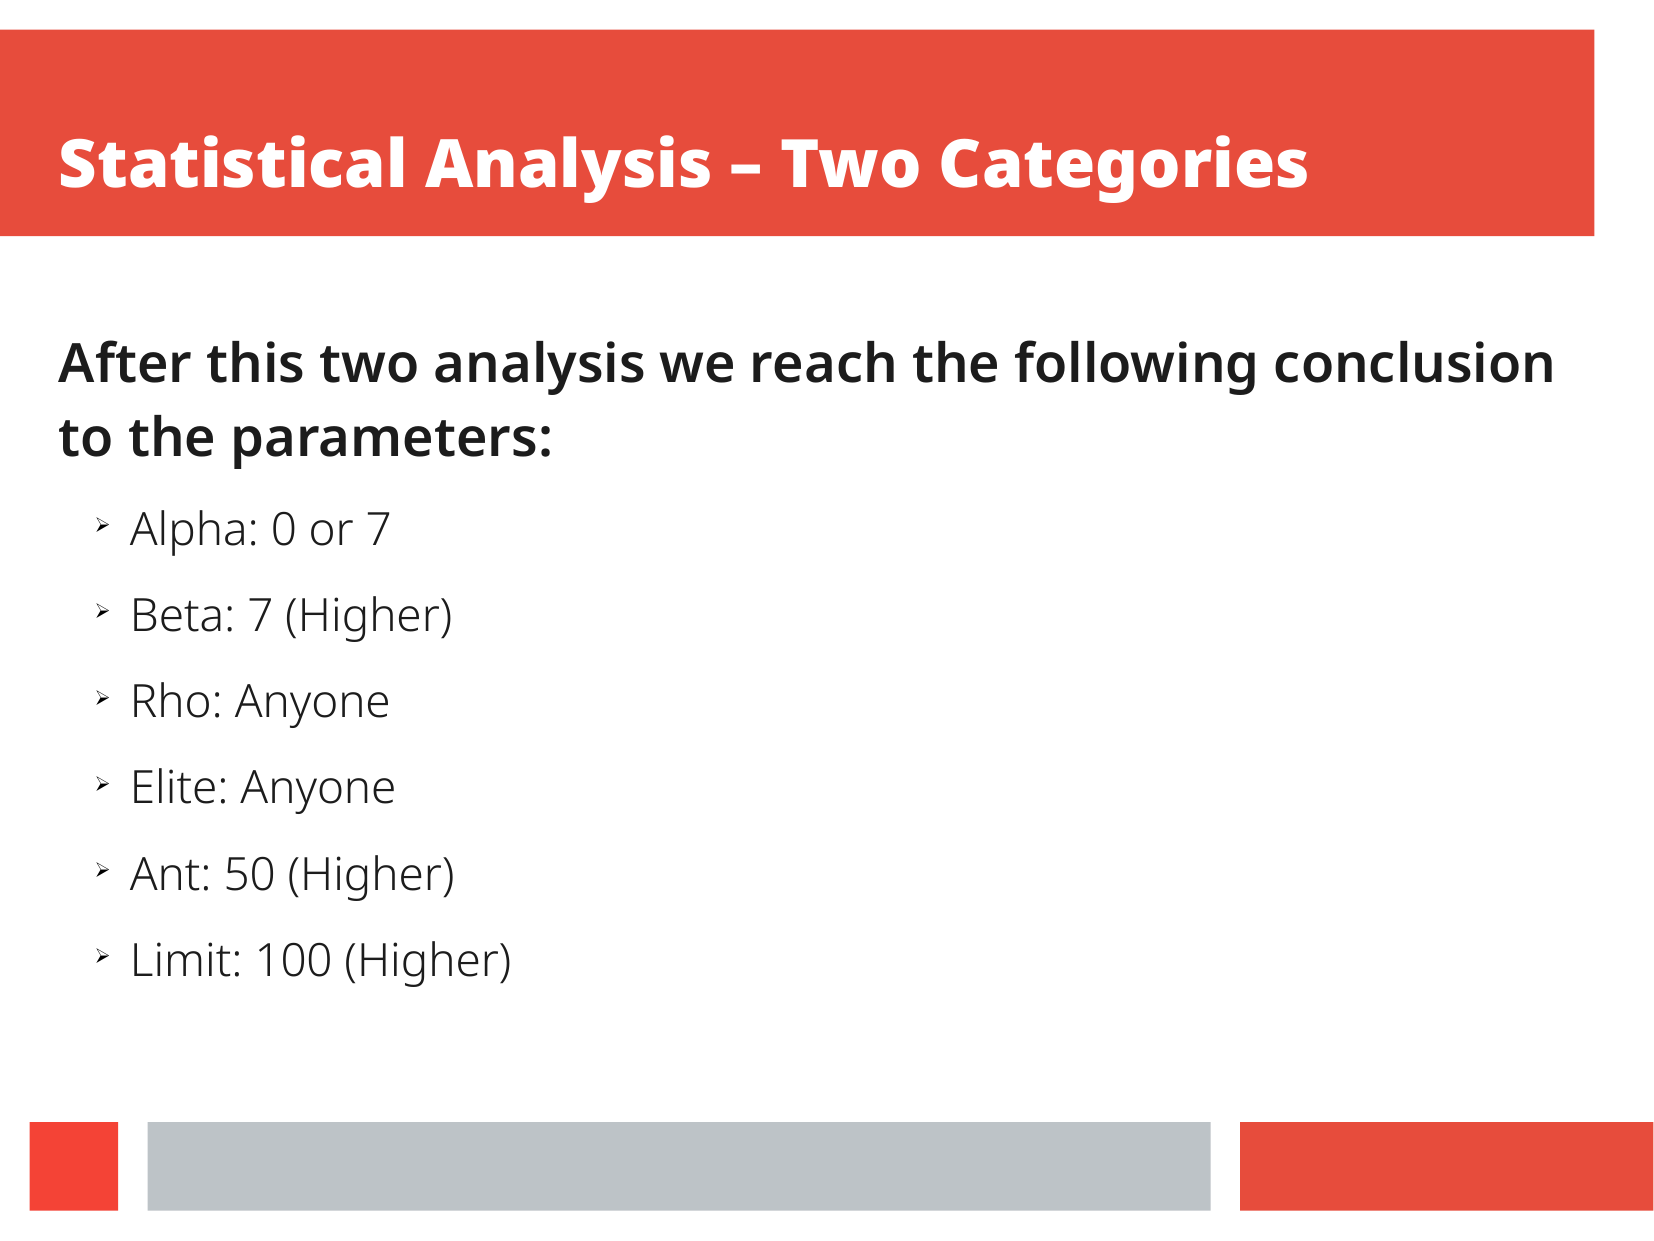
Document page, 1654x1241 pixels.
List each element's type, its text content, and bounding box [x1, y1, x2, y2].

list After this two analysis we reach the following conclusion to the parameters: Alpha: 0 or 7 Beta: 7 (Higher) Rho: Anyone Elite: Anyone Ant: 50 (Higher) Limit: 100 (Higher) [59, 324, 1565, 1093]
title Statistical Analysis – Two Categories [59, 59, 1595, 207]
